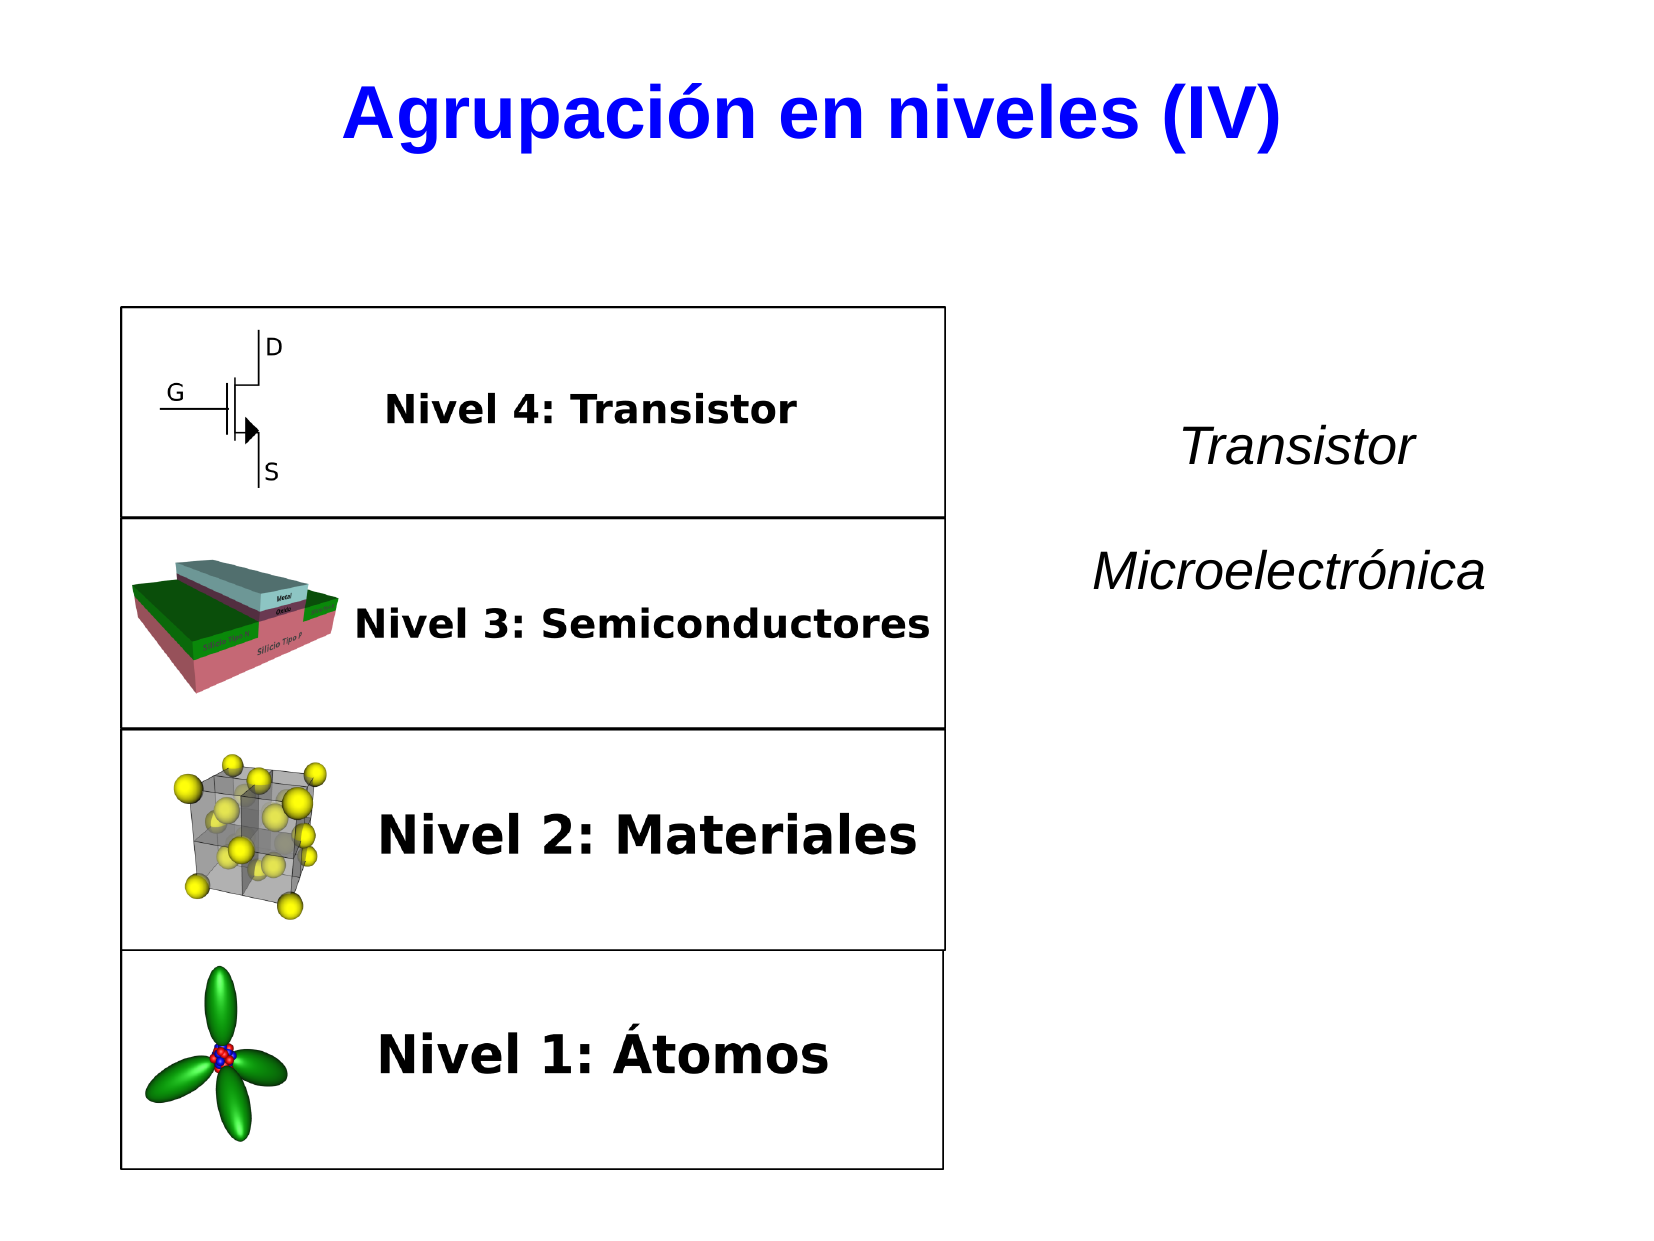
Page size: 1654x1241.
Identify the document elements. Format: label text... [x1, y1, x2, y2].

text_box Microelectrónica [990, 510, 1591, 632]
picture [120, 306, 946, 1171]
text_box Agrupación en niveles (IV) [64, 59, 1561, 166]
text_box Transistor [1035, 411, 1560, 481]
